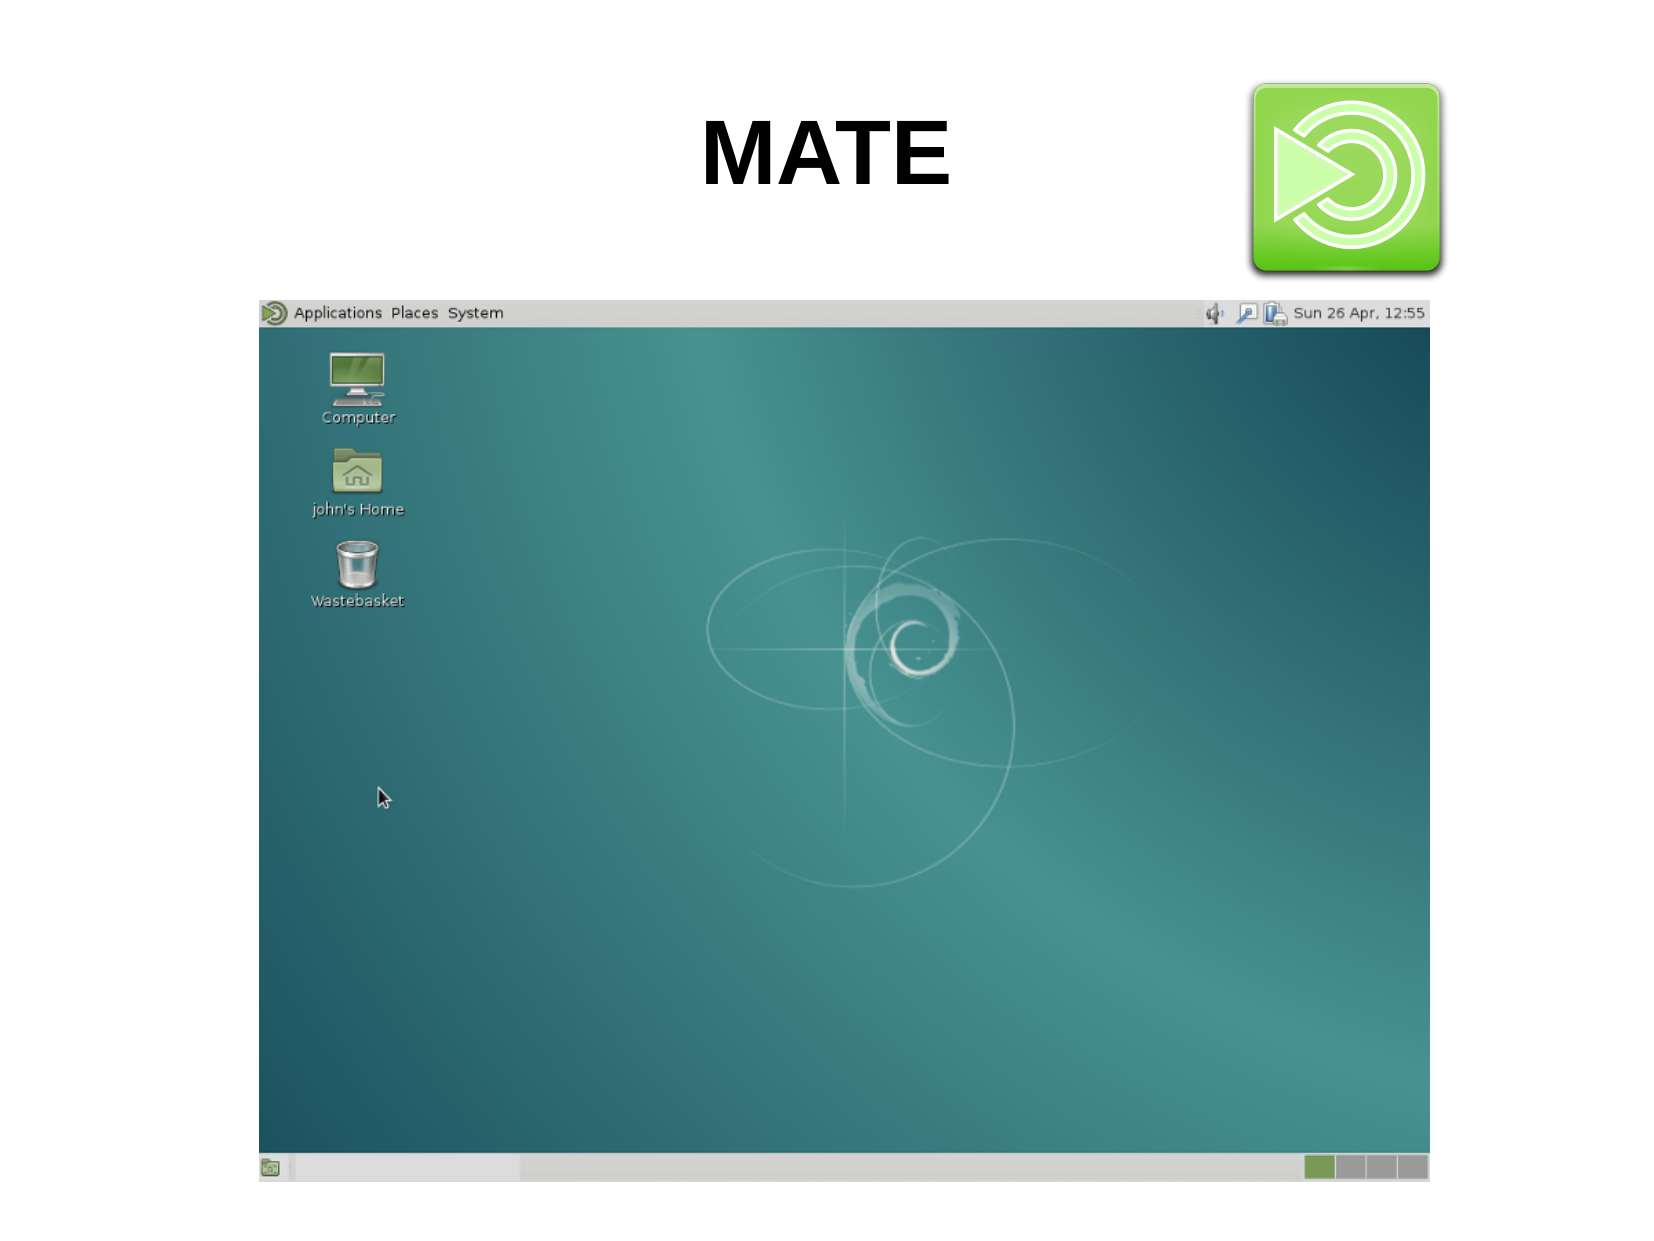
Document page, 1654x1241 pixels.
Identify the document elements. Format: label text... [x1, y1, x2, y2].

picture [1240, 70, 1453, 284]
title MATE [82, 49, 1571, 257]
picture [259, 300, 1430, 1182]
